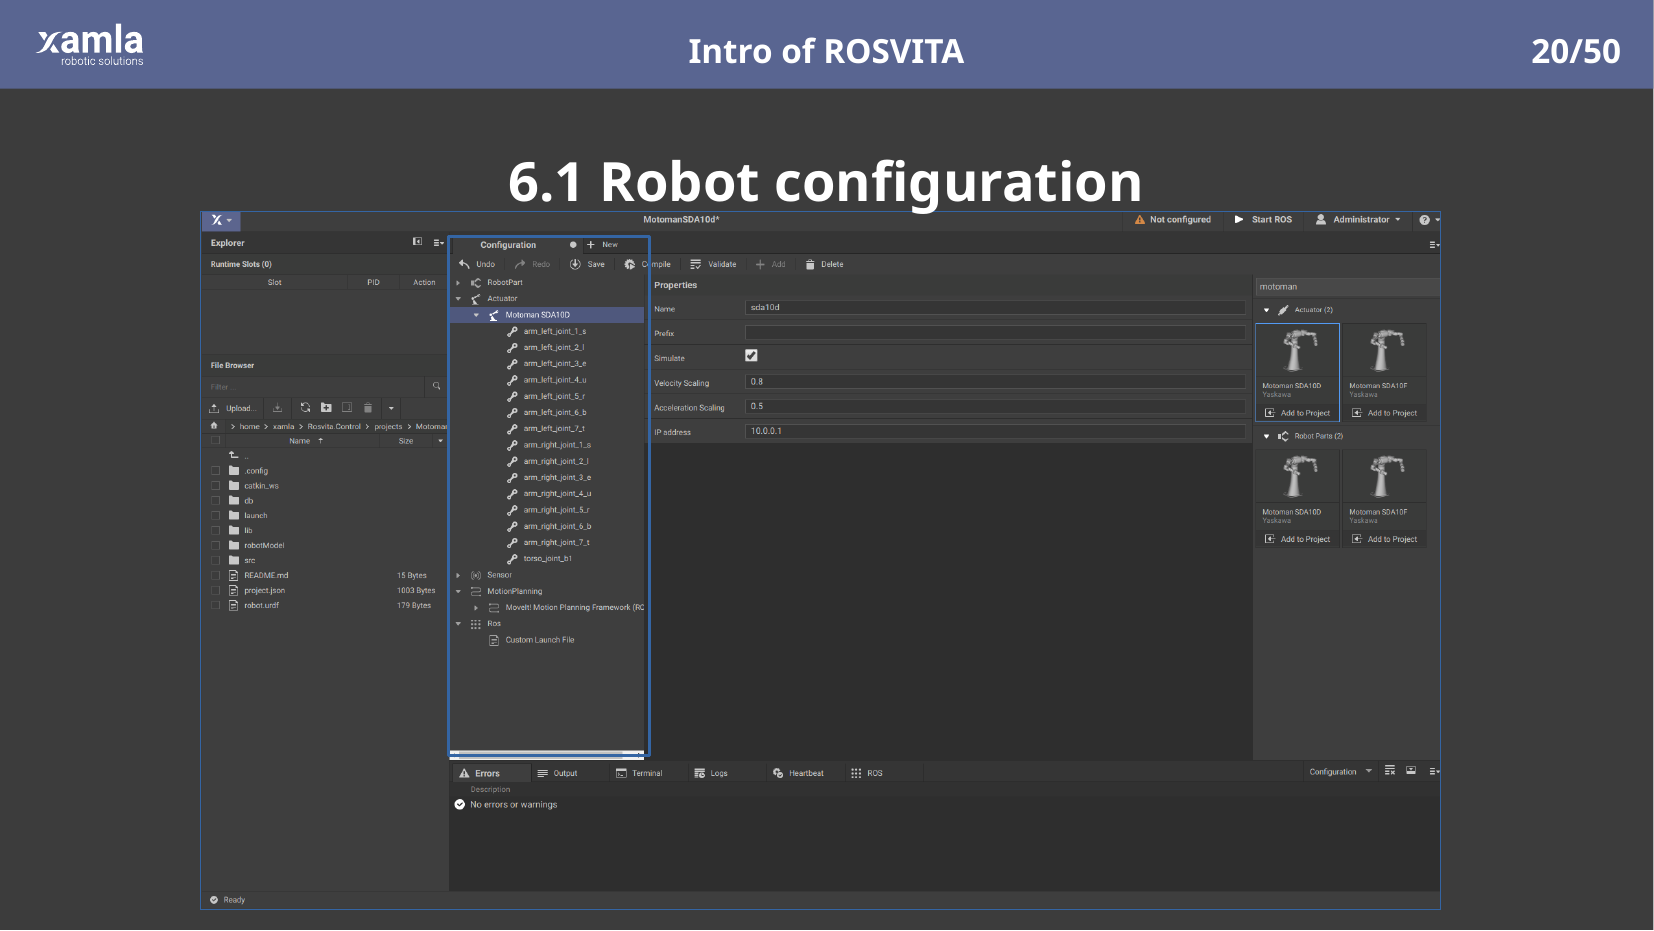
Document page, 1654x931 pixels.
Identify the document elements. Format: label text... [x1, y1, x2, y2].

text_box Intro of ROSVITA [296, 20, 1357, 80]
text_box 20/50 [1511, 20, 1636, 80]
text_box [0, 0, 1654, 89]
picture [200, 223, 1441, 910]
text_box 6.1 Robot configuration [188, 135, 1465, 223]
picture [35, 23, 143, 65]
